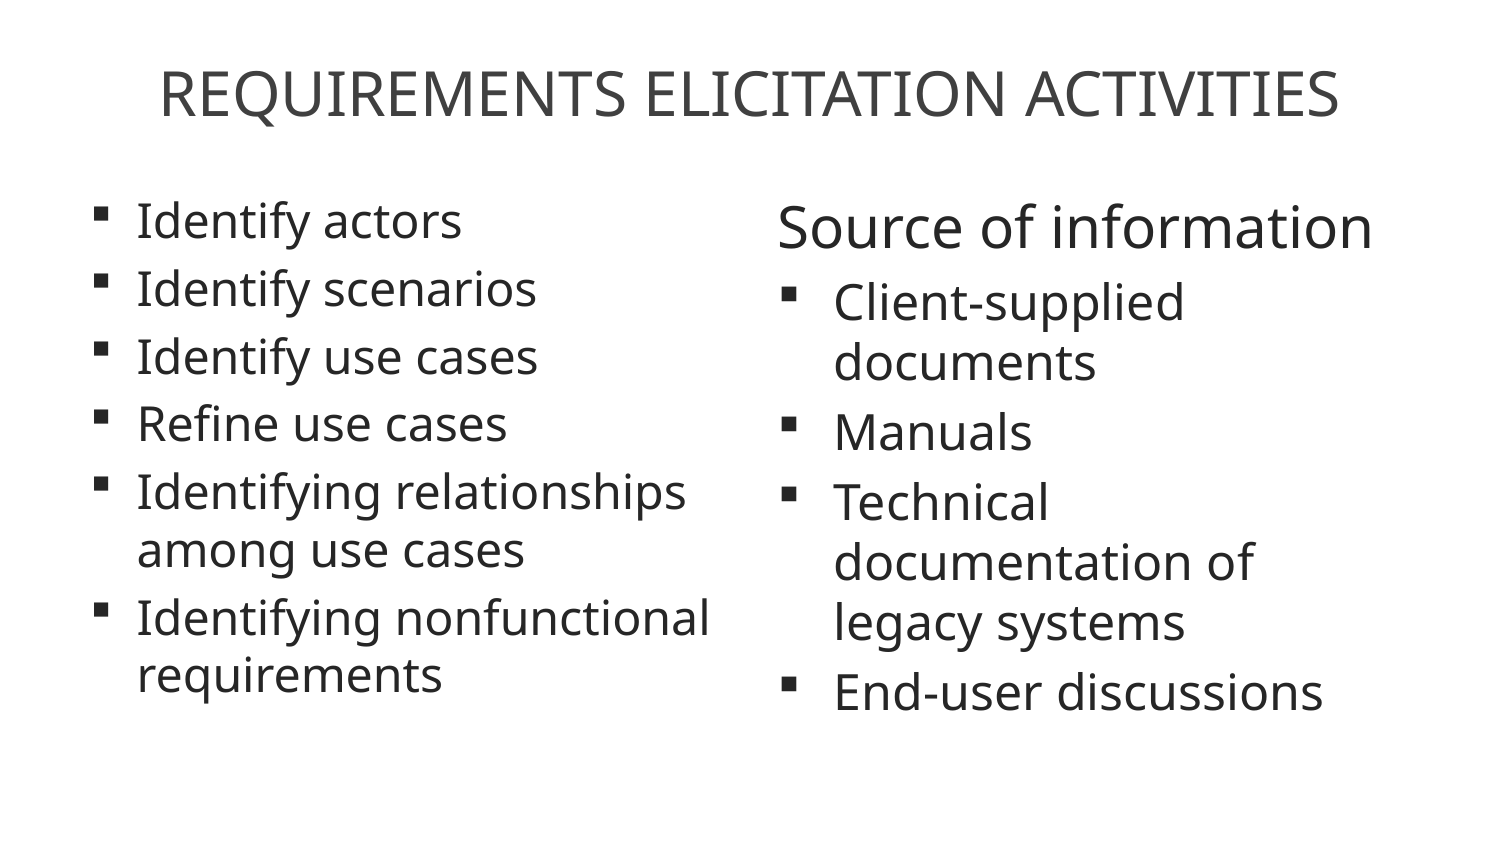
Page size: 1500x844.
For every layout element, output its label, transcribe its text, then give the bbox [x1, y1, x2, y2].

list Identify actors Identify scenarios Identify use cases Refine use cases Identifying relationships among use cases Identifying nonfunctional requirements [75, 183, 738, 757]
title Requirements elicitation activities [75, 21, 1425, 162]
list Source of information Client-supplied documents Manuals Technical documentation of legacy systems End-user discussions [762, 183, 1425, 757]
